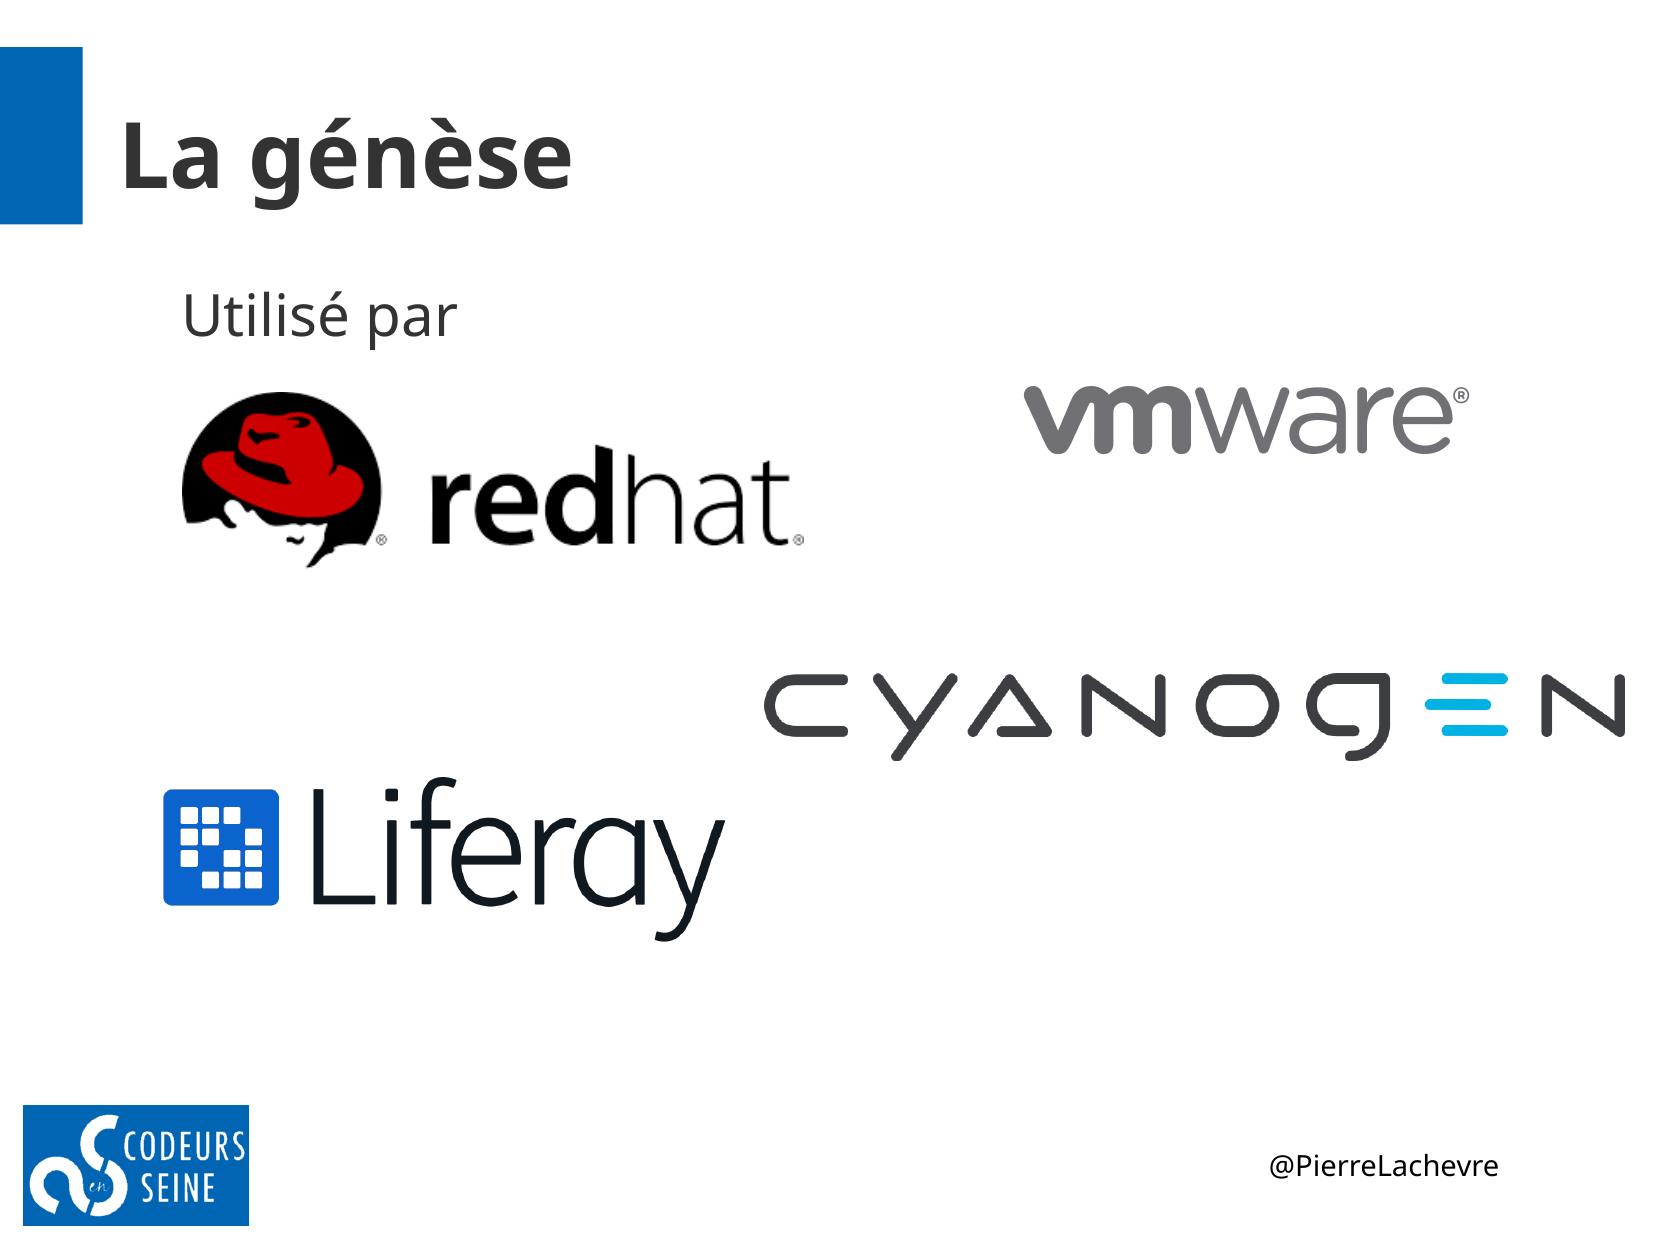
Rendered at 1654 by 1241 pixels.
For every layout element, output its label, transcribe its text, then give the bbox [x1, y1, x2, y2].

picture [129, 673, 1625, 957]
picture [23, 1105, 249, 1226]
picture [182, 392, 804, 591]
list Utilisé par [110, 274, 1528, 994]
title La génèse [118, 49, 1571, 257]
picture [956, 318, 1537, 522]
